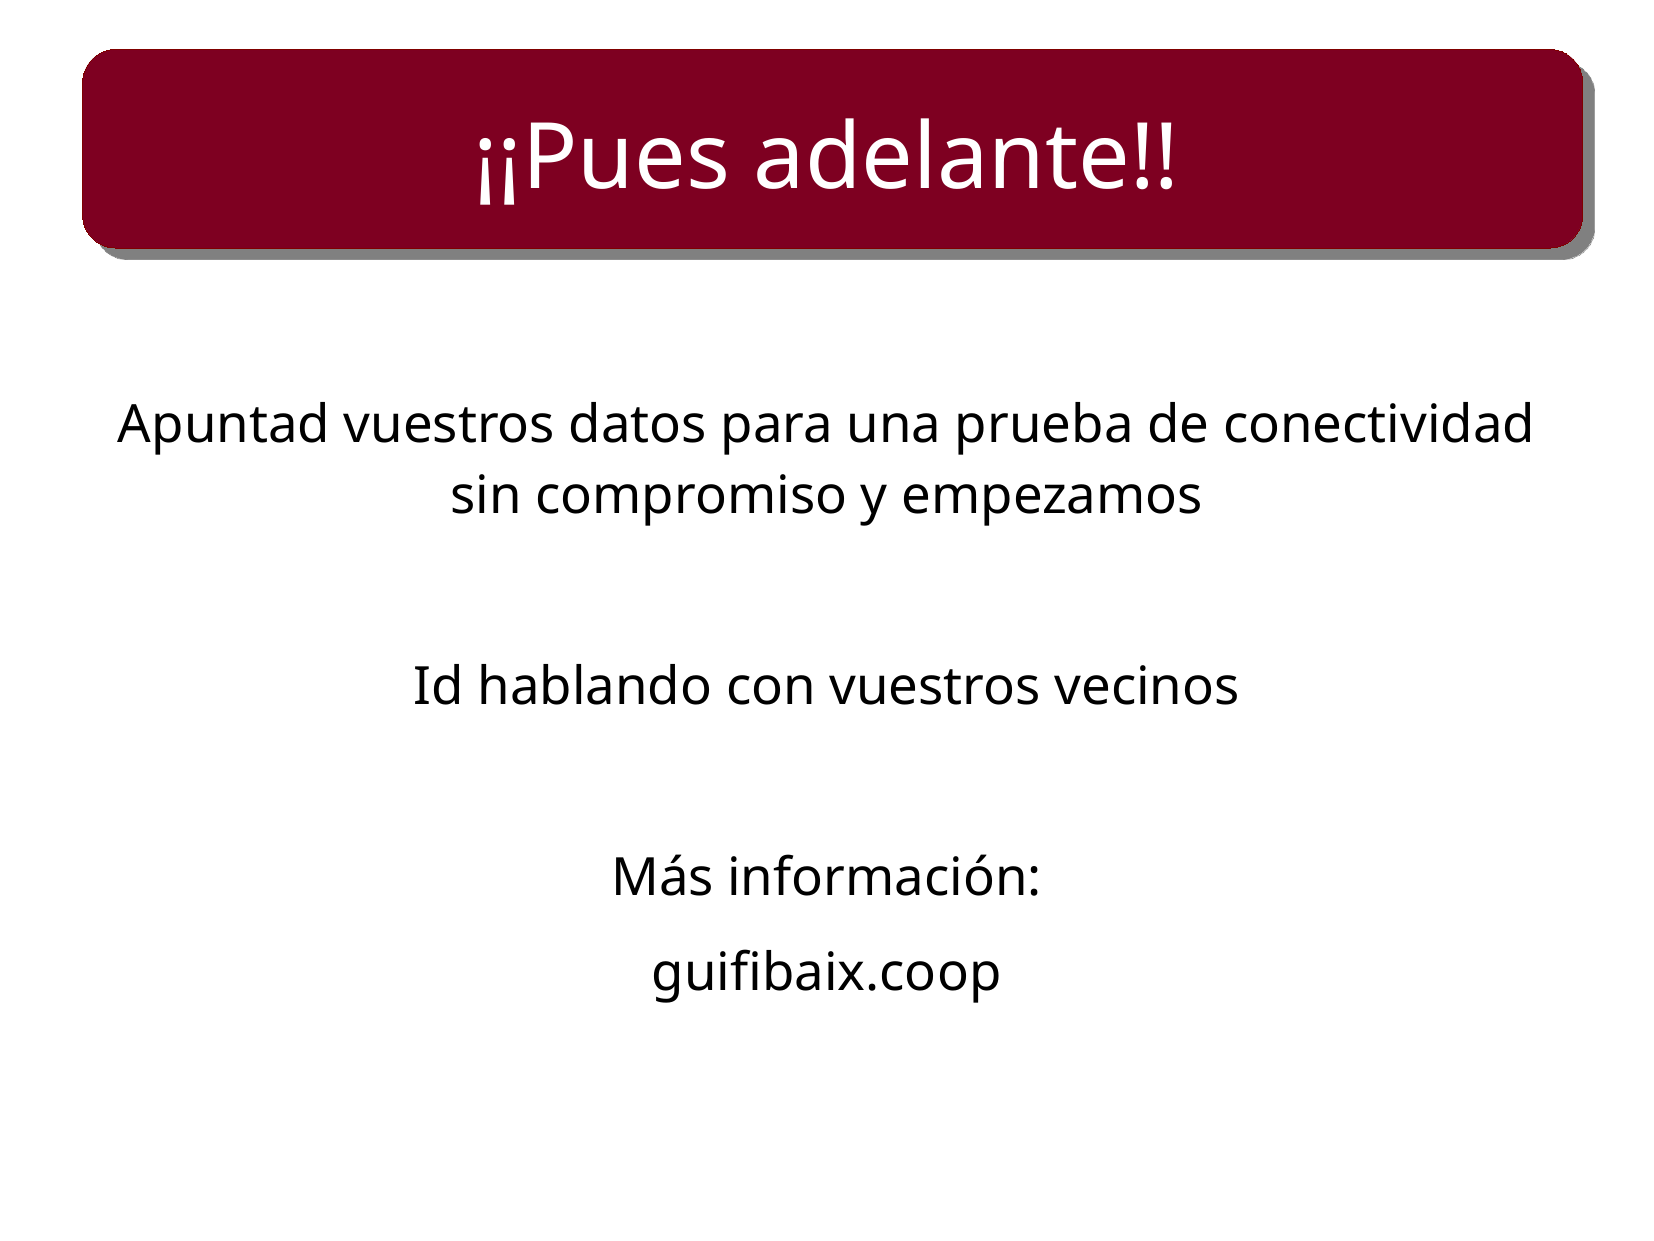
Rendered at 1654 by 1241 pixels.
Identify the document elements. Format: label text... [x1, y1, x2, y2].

list Apuntad vuestros datos para una prueba de conectividad sin compromiso y empezamos Id hablando con vuestros vecinos Más información: guifibaix.coop [82, 290, 1571, 1010]
title ¡¡Pues adelante!! [82, 49, 1571, 257]
